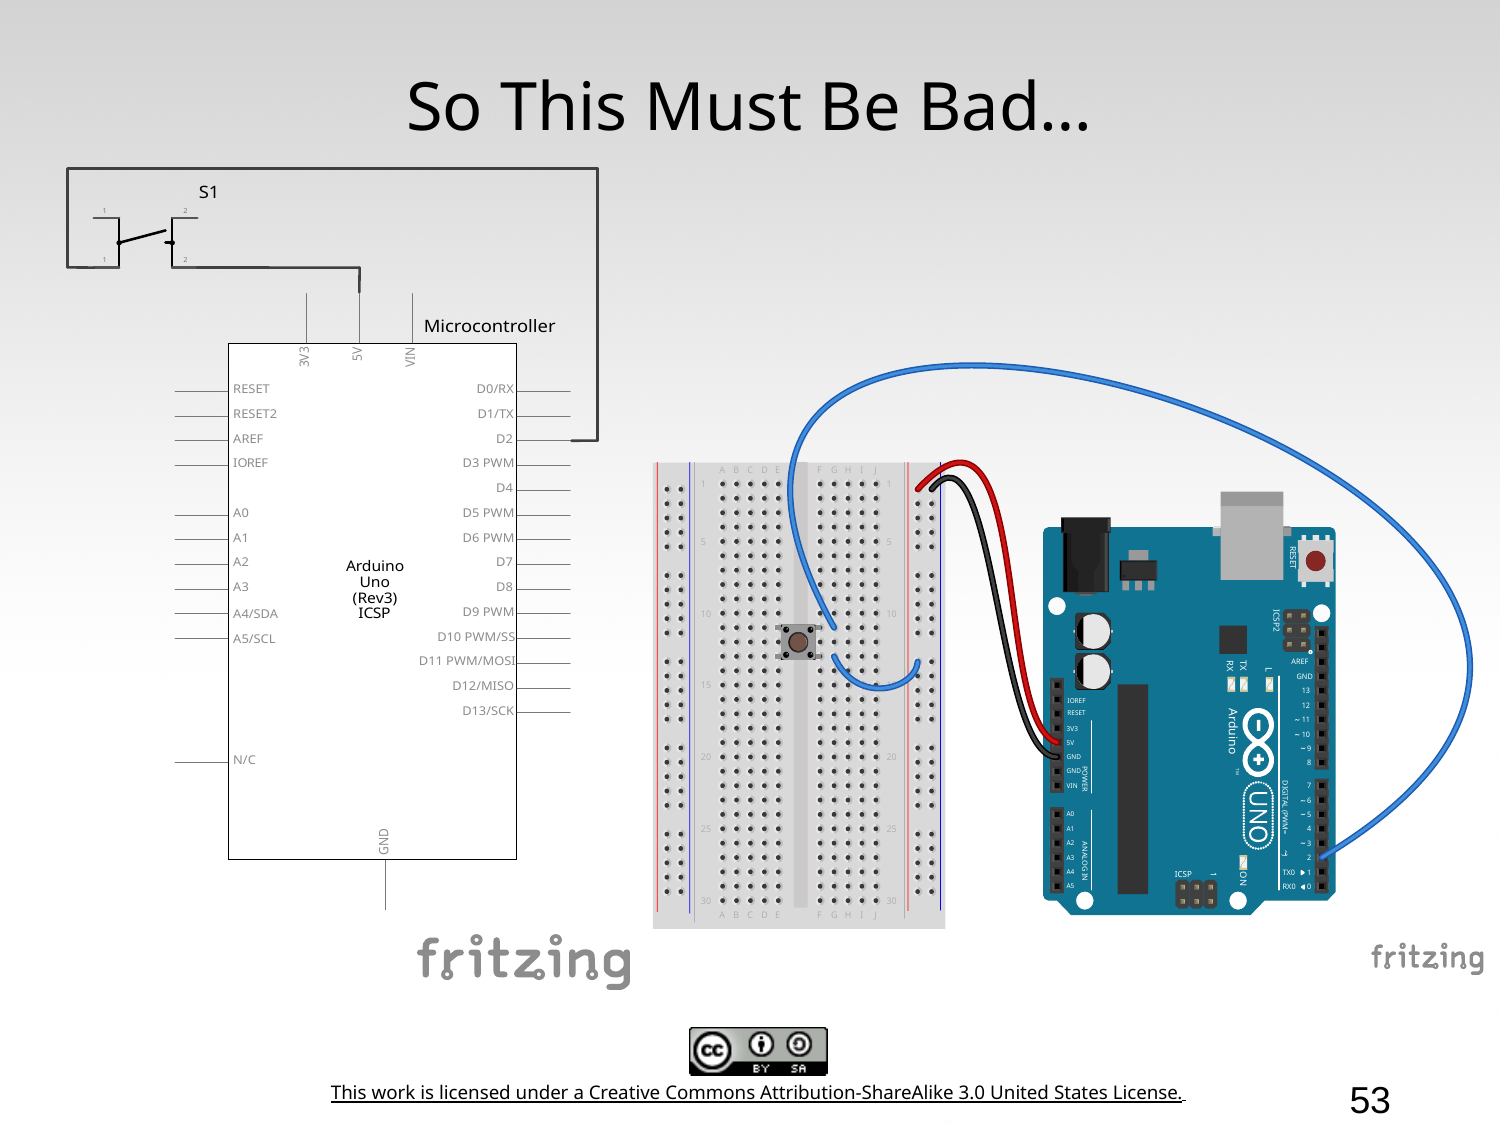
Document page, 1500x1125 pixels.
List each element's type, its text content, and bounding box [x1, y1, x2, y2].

title So This Must Be Bad… [112, 49, 1388, 238]
picture [0, 0, 1500, 1125]
